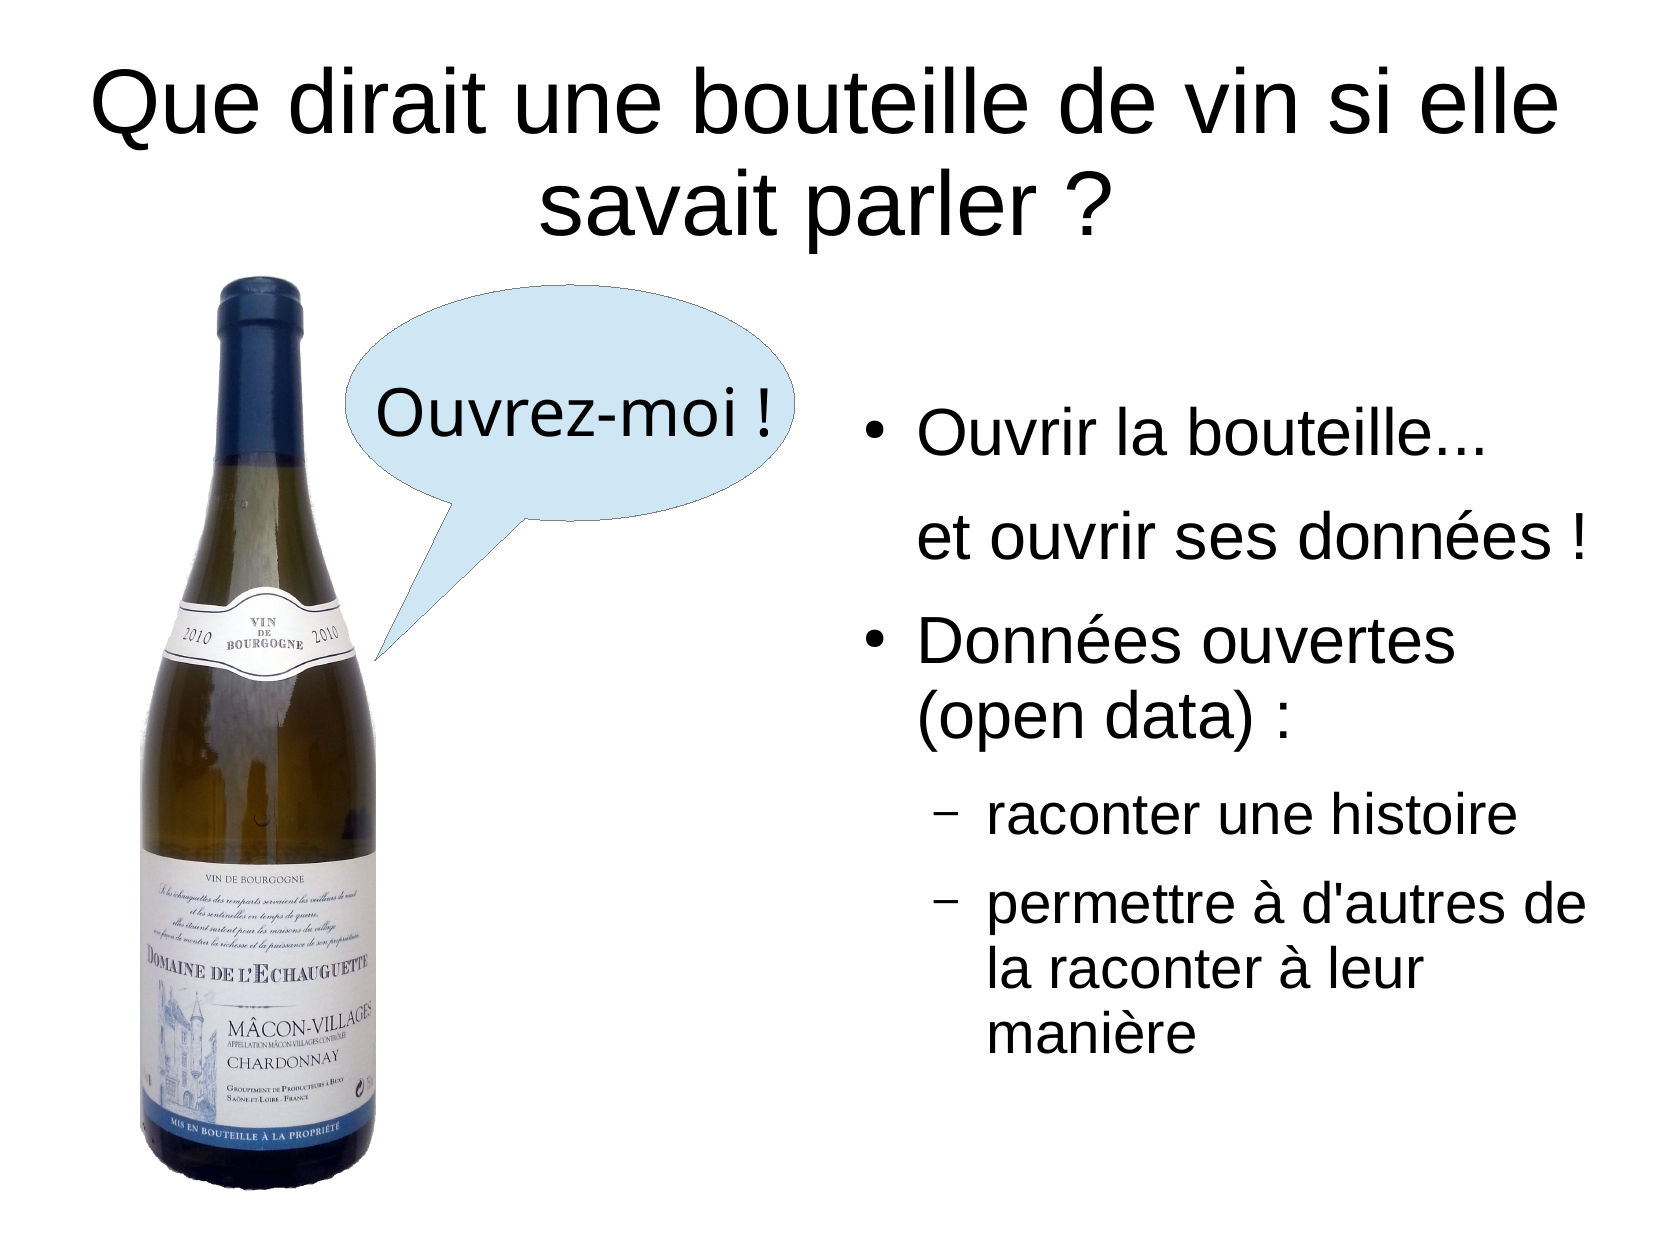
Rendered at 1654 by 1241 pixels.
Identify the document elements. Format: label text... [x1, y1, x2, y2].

list Ouvrir la bouteille... et ouvrir ses données ! Données ouvertes (open data) : raconter une histoire permettre à d'autres de la raconter à leur manière [845, 290, 1606, 1171]
text_box Ouvrez-moi ! [376, 357, 799, 451]
title Que dirait une bouteille de vin si elle savait parler ? [82, 49, 1571, 257]
picture [140, 269, 376, 1195]
text_box [376, 451, 776, 660]
text_box [376, 284, 778, 357]
